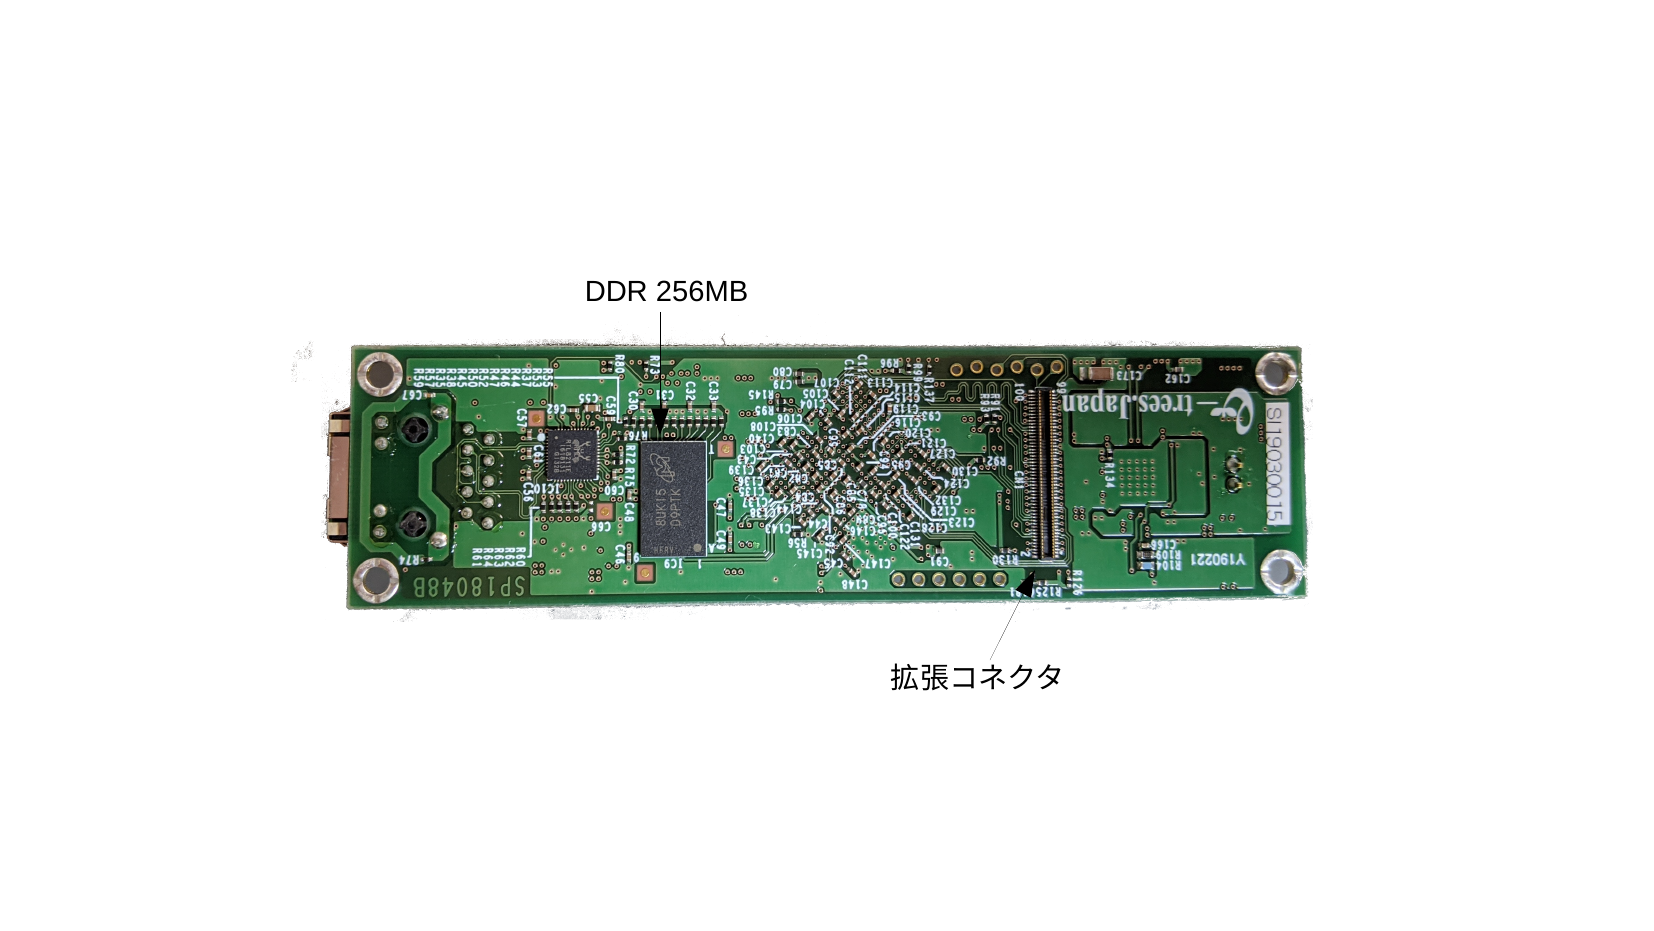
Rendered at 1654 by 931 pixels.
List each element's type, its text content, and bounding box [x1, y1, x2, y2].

text_box 拡張コネクタ [876, 647, 1081, 706]
picture [285, 314, 1346, 640]
text_box DDR 256MB [570, 267, 764, 316]
